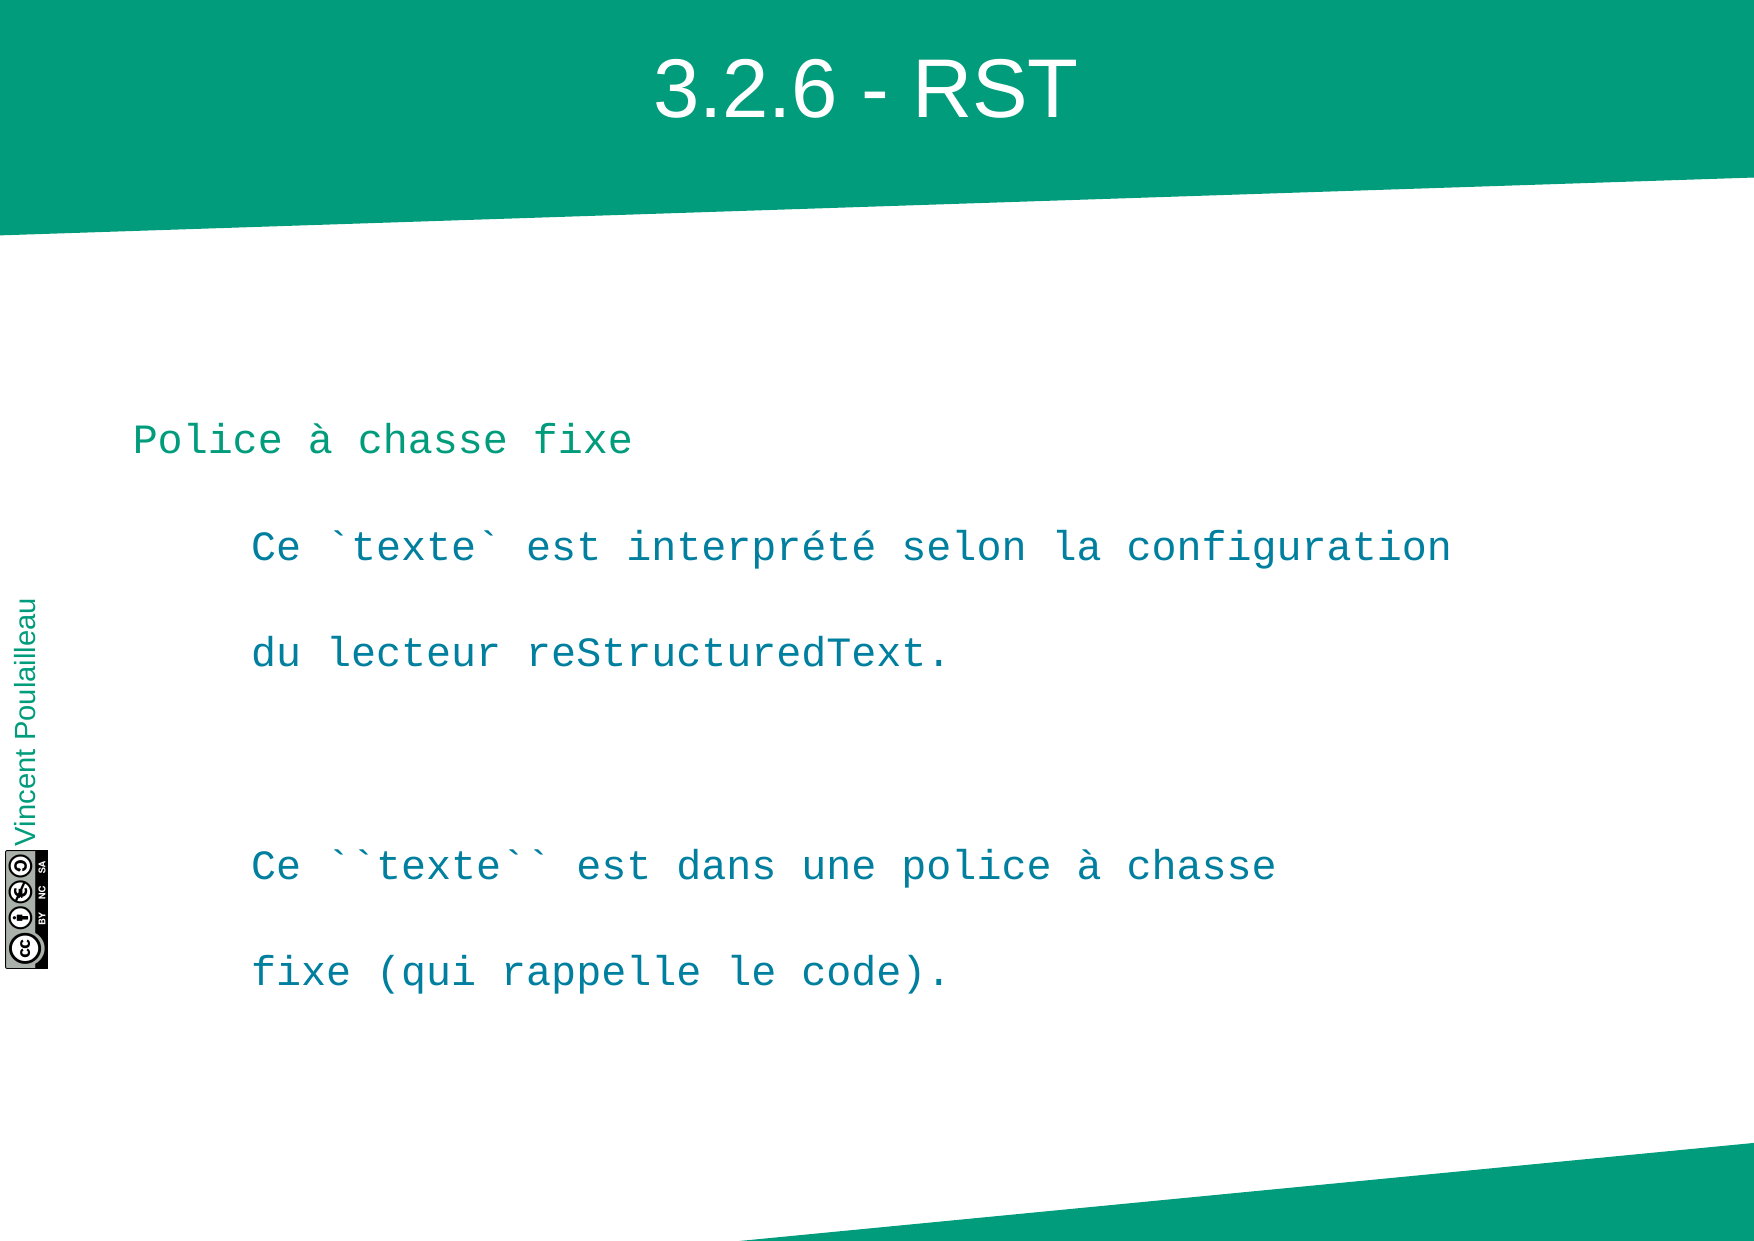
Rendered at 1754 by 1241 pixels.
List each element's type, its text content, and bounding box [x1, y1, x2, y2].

picture [5, 850, 48, 969]
text_box Police à chasse fixe Ce `texte` est interprété selon la configuration du lecteur reStructuredText. Ce ``texte`` est dans une police à chasse fixe (qui rappelle le code). [0, 178, 1754, 1241]
text_box © 2019 Vincent Poulailleau [1, 448, 61, 1099]
text_box 3.2.6 - RST [0, 0, 1754, 178]
